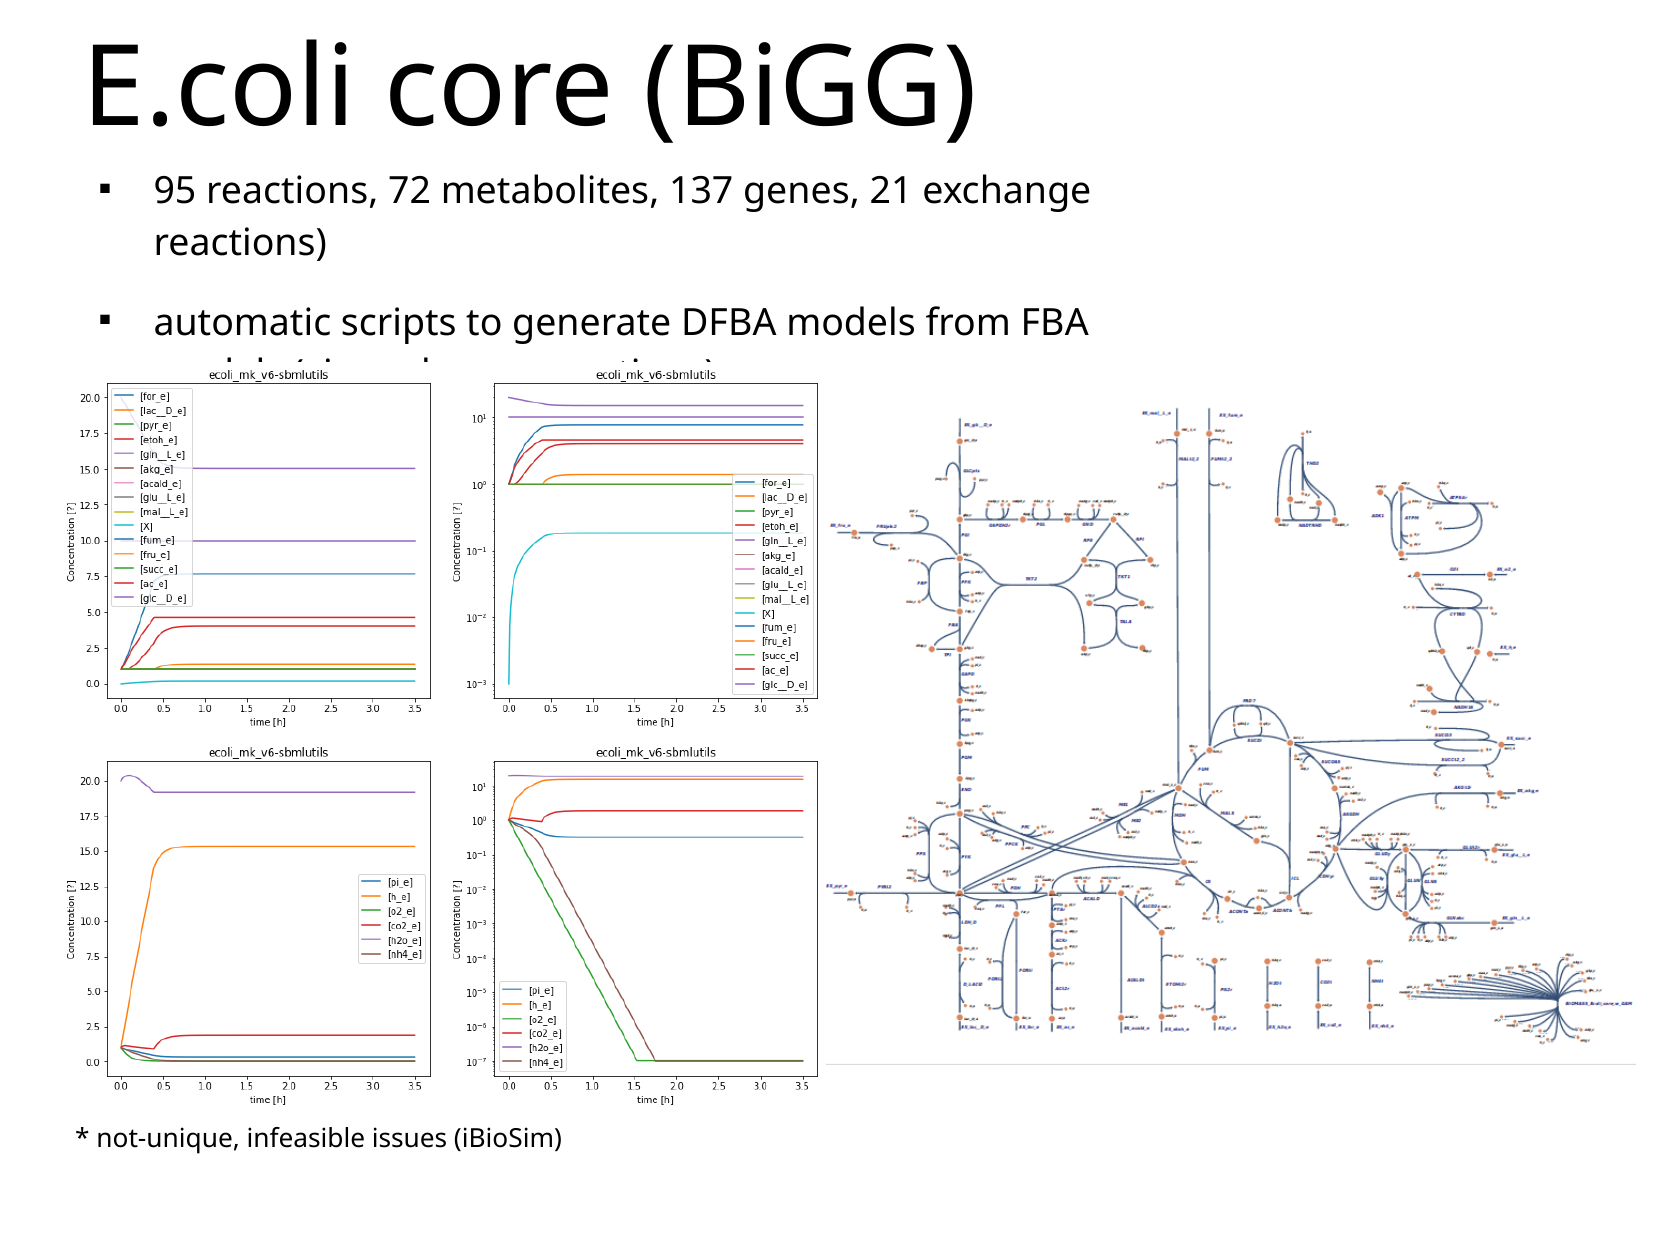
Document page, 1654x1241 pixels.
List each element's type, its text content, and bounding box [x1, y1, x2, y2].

title E.coli core (BiGG) [82, 0, 1571, 186]
list 95 reactions, 72 metabolites, 137 genes, 21 exchange reactions) automatic scripts to generate DFBA models from FBA models (via exchange reactions) [82, 83, 1216, 390]
picture [60, 362, 1636, 1111]
text_box * not-unique, infeasible issues (iBioSim) [75, 1119, 602, 1184]
